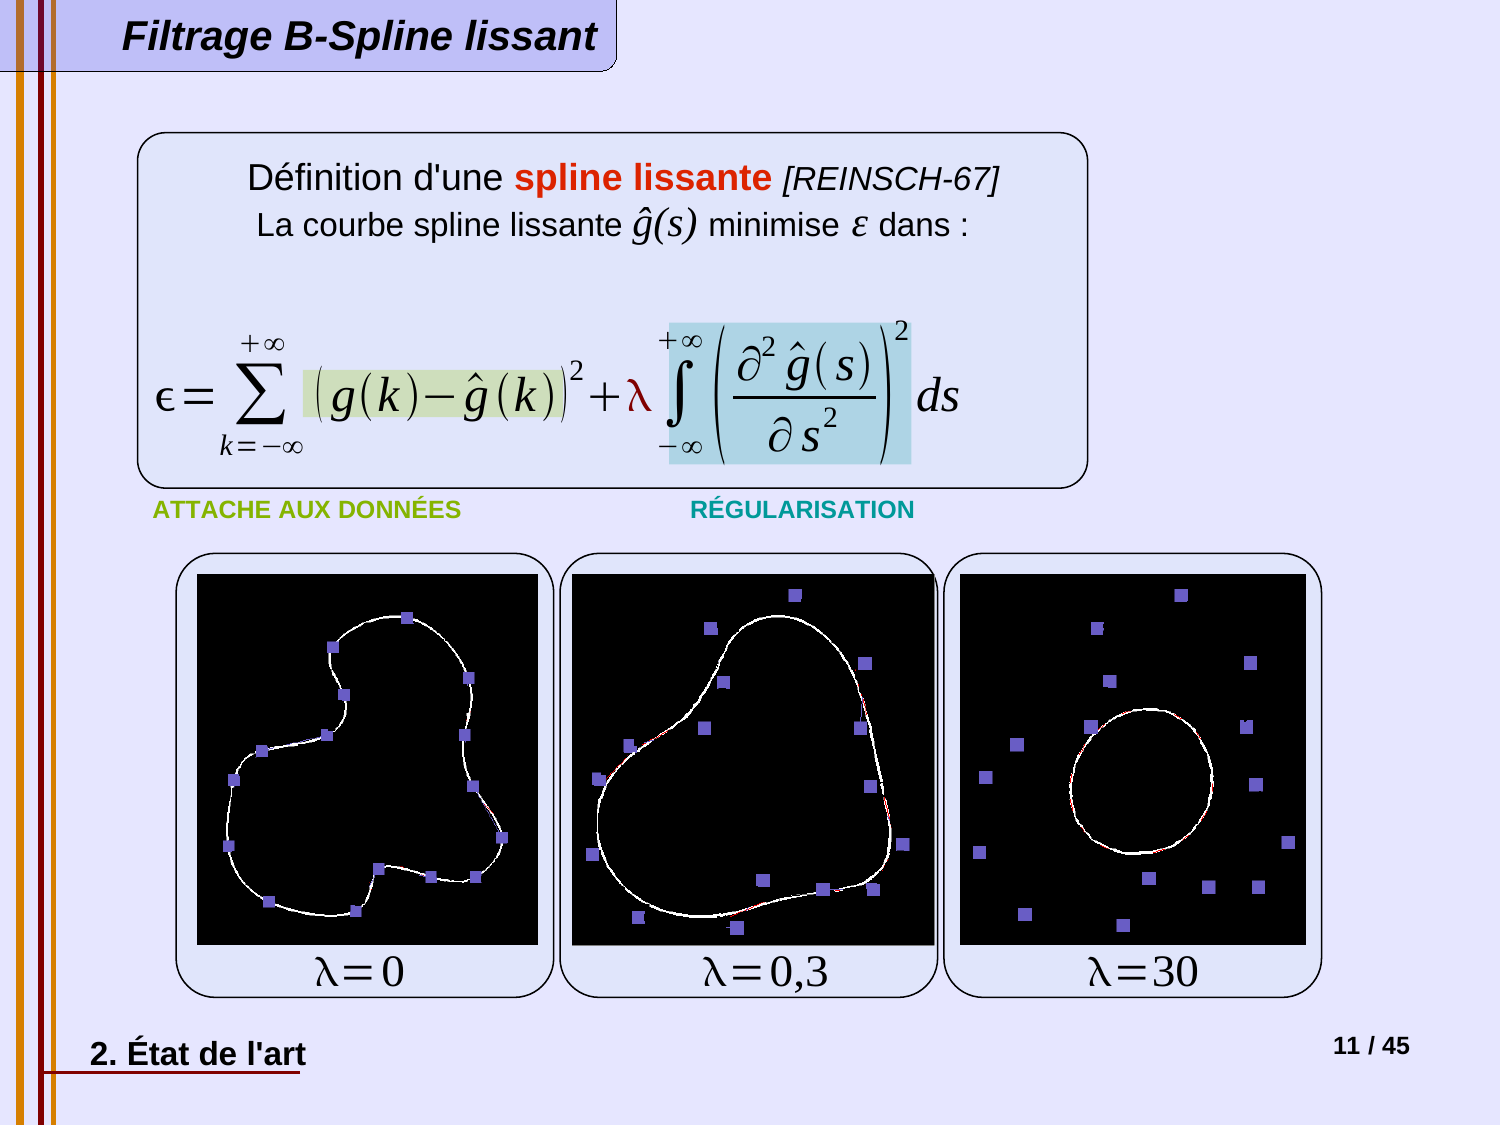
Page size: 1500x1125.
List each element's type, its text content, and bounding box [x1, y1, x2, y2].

chart [142, 315, 970, 469]
chart [301, 947, 415, 998]
text_box ATTACHE AUX DONNÉES [137, 488, 478, 532]
text_box [137, 132, 1088, 489]
chart [689, 947, 839, 998]
title 2. État de l'art [75, 1027, 597, 1080]
text_box [560, 553, 938, 998]
picture [197, 574, 538, 945]
text_box [943, 553, 1322, 998]
text_box Définition d'une spline lissante [REINSCH-67] La courbe spline lissante ĝ(s) minimise ε dans : [232, 149, 1015, 254]
text_box [176, 553, 554, 998]
text_box RÉGULARISATION [675, 488, 931, 532]
picture [960, 574, 1306, 945]
text_box Filtrage B-Spline lissant [0, 0, 617, 72]
picture [572, 574, 935, 946]
chart [1074, 947, 1212, 998]
